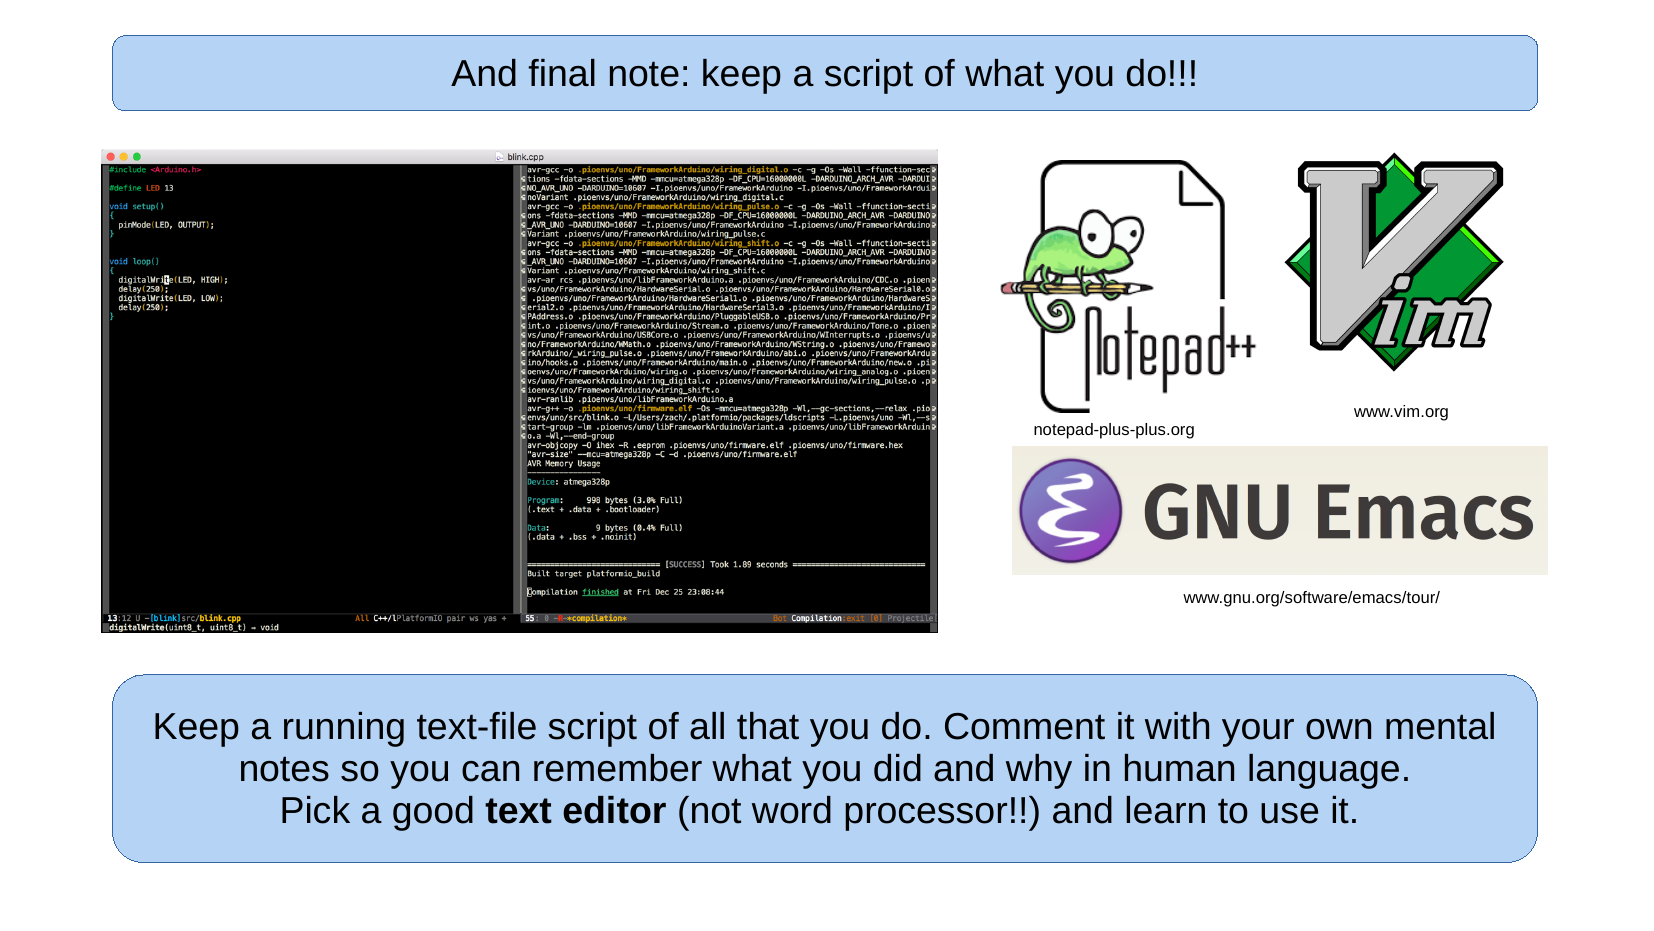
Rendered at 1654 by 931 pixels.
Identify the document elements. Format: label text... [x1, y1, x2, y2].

text_box Keep a running text-file script of all that you do. Comment it with your own mental notes so you can remember what you did and why in human language. Pick a good text editor (not word processor!!) and learn to use it. [112, 674, 1538, 863]
text_box www.gnu.org/software/emacs/tour/ [1168, 580, 1482, 638]
text_box notepad-plus-plus.org [1018, 412, 1410, 446]
picture [1012, 446, 1548, 575]
text_box www.vim.org [1339, 394, 1582, 452]
picture [1281, 149, 1507, 376]
picture [101, 149, 938, 633]
picture [981, 160, 1272, 413]
text_box And final note: keep a script of what you do!!! [112, 35, 1538, 111]
